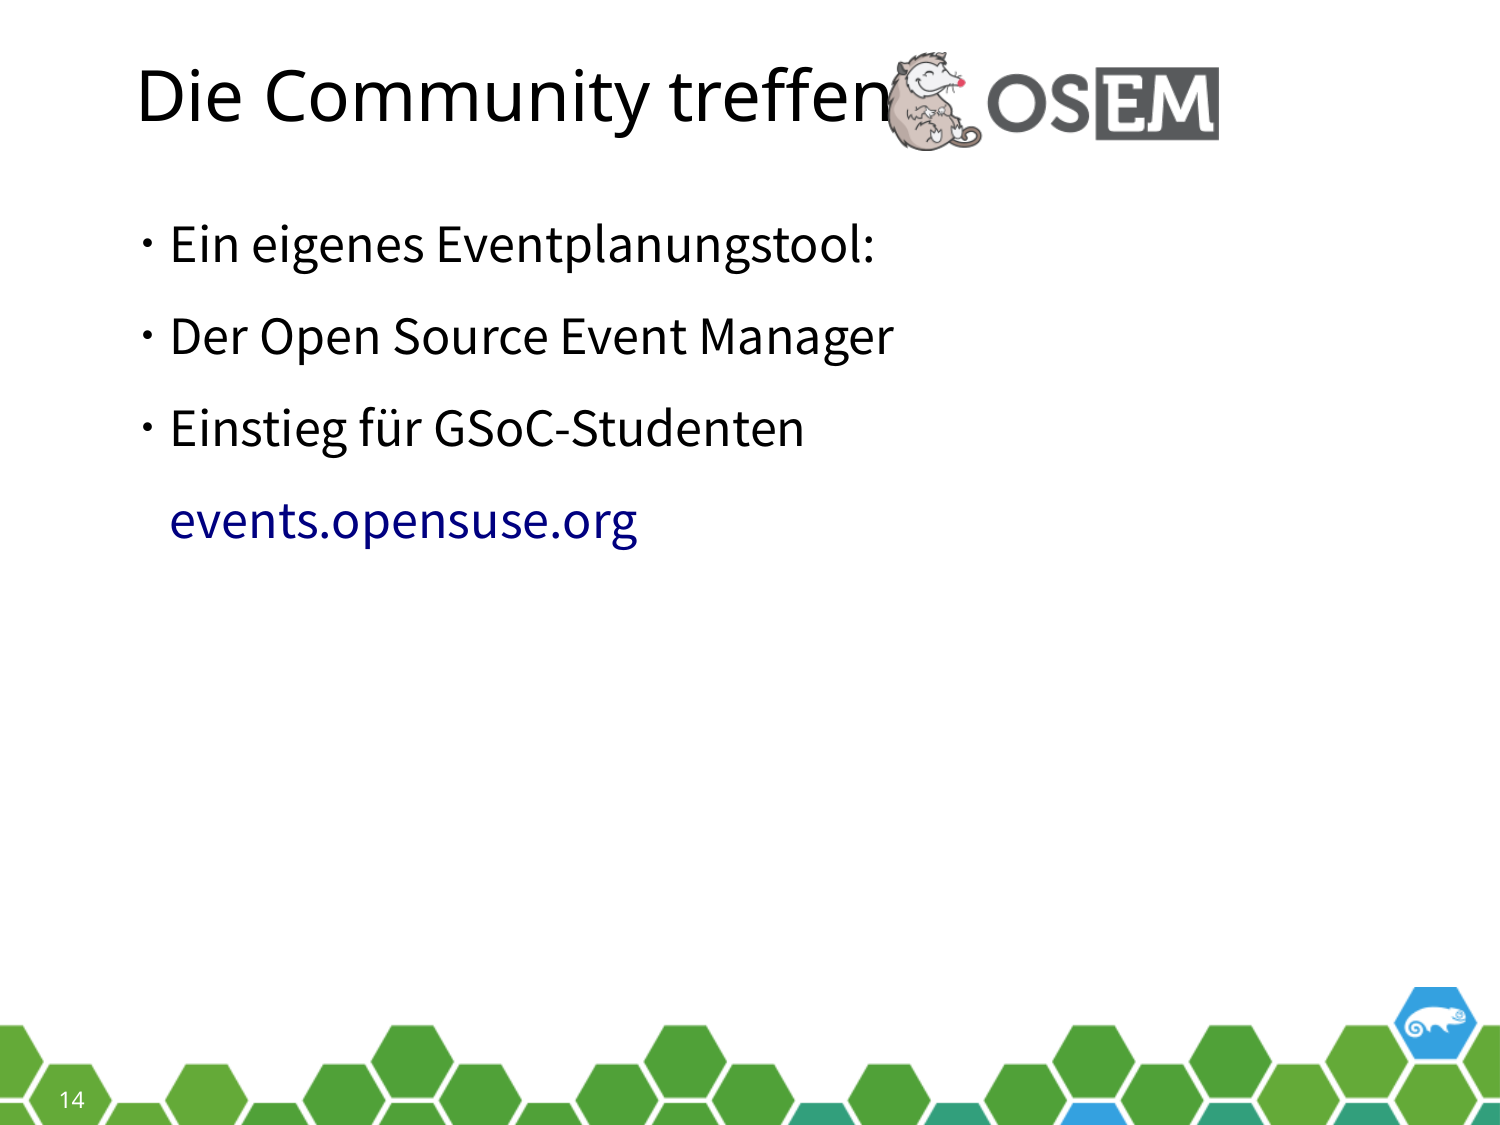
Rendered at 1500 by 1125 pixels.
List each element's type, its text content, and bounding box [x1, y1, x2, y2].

list Ein eigenes Eventplanungstool: Der Open Source Event Manager Einstieg für GSoC-Studenten events.opensuse.org [141, 208, 1372, 862]
title Die Community treffen [135, 12, 1372, 175]
picture [0, 987, 1500, 1125]
picture [887, 52, 1219, 151]
